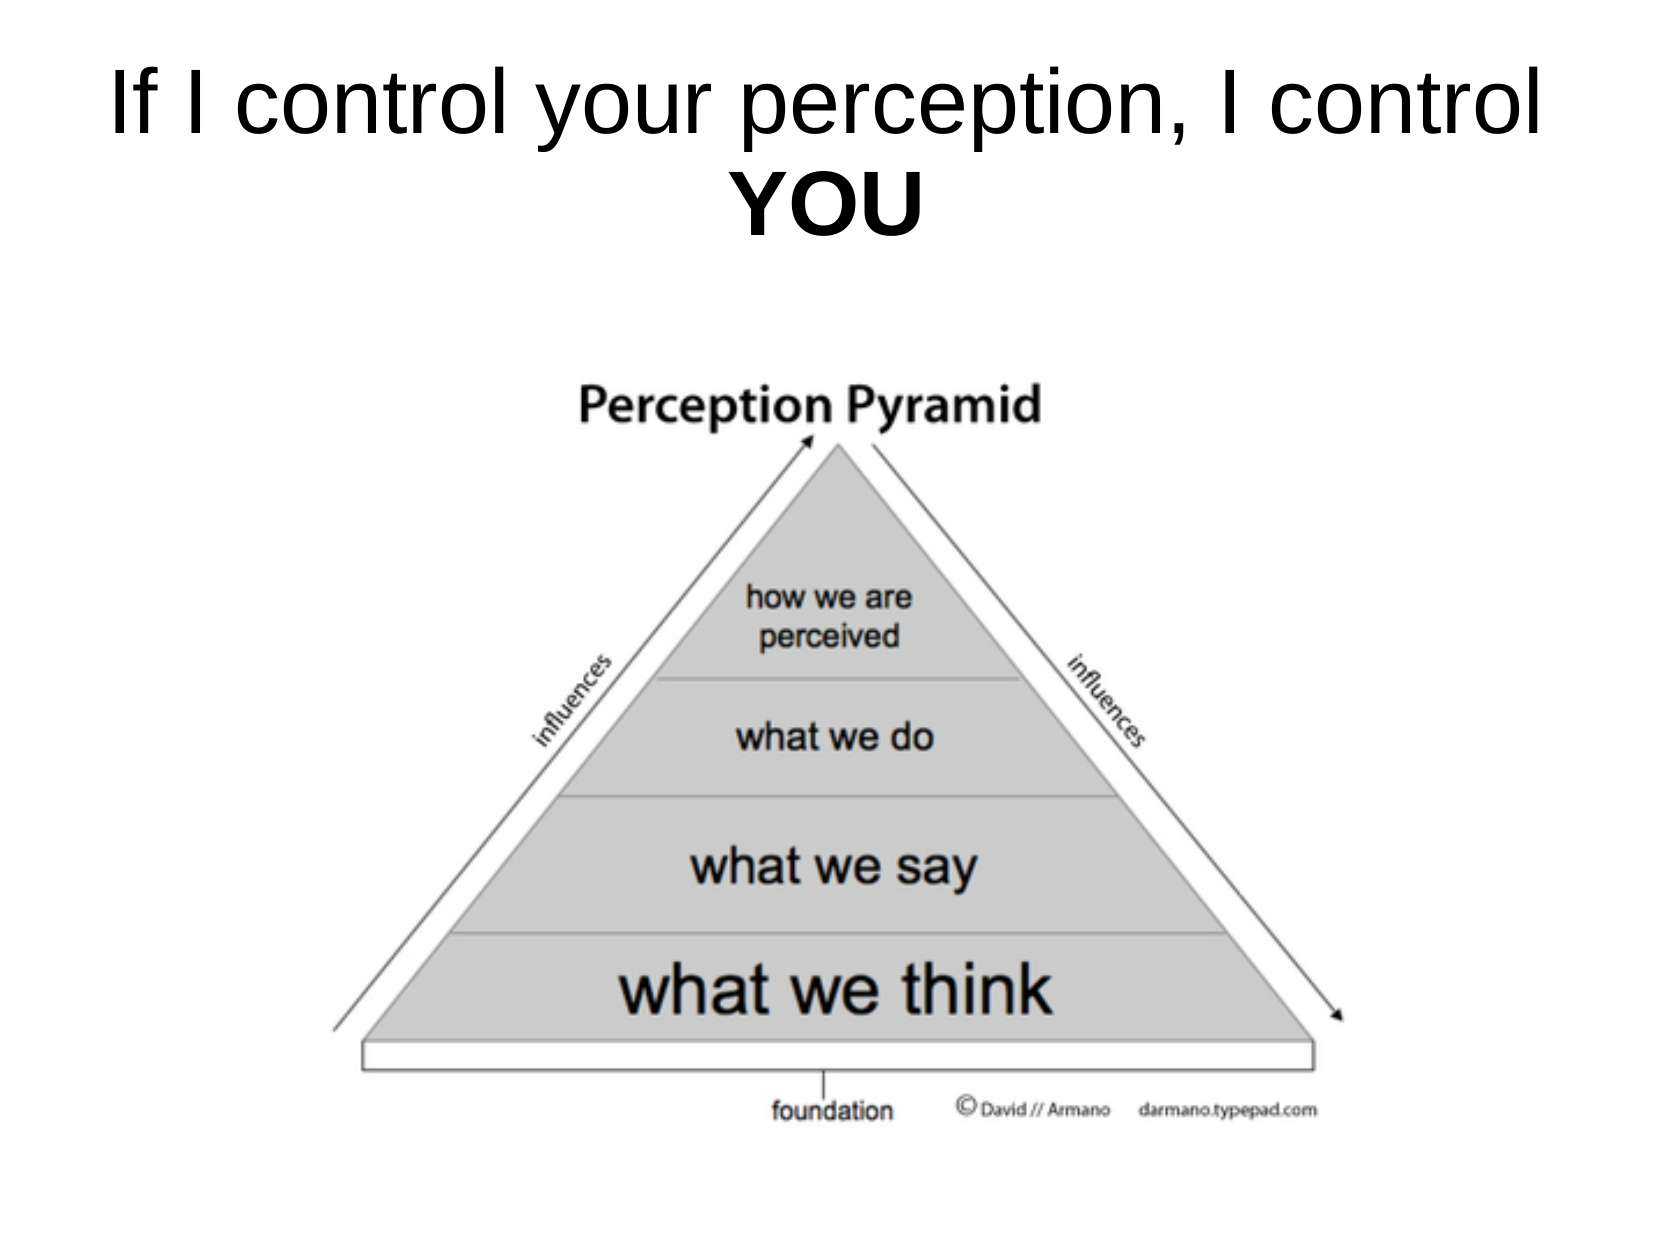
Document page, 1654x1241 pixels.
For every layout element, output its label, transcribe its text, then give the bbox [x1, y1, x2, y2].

picture [283, 376, 1384, 1134]
title If I control your perception, I control YOU [82, 49, 1571, 257]
